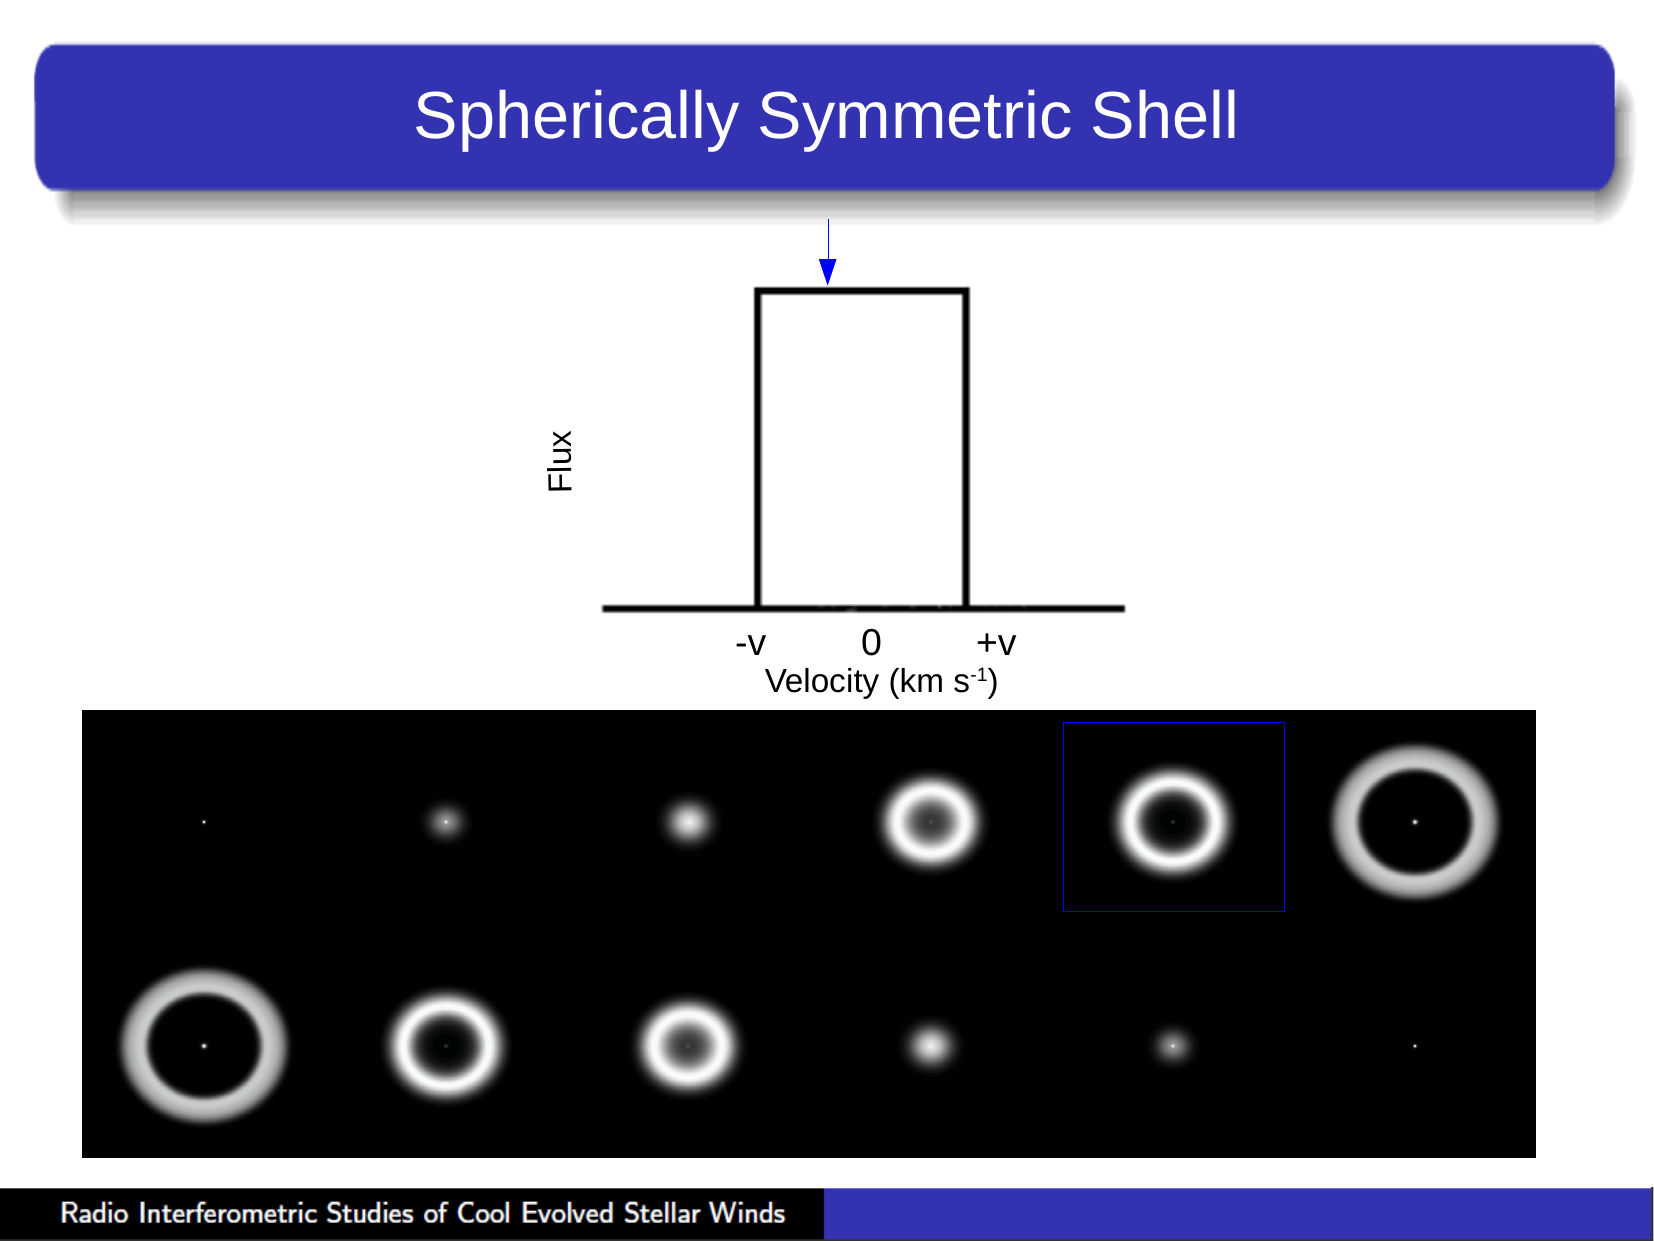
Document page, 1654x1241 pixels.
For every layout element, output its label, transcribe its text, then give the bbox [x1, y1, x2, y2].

text_box -v 0 +v [720, 614, 1105, 671]
text_box Flux [531, 324, 587, 509]
text_box Spherically Symmetric Shell [59, 70, 1595, 236]
text_box Velocity (km s-1) [750, 671, 1075, 709]
picture [590, 258, 1243, 621]
picture [82, 710, 1536, 1158]
picture [23, 29, 1648, 237]
picture [0, 1187, 1654, 1241]
